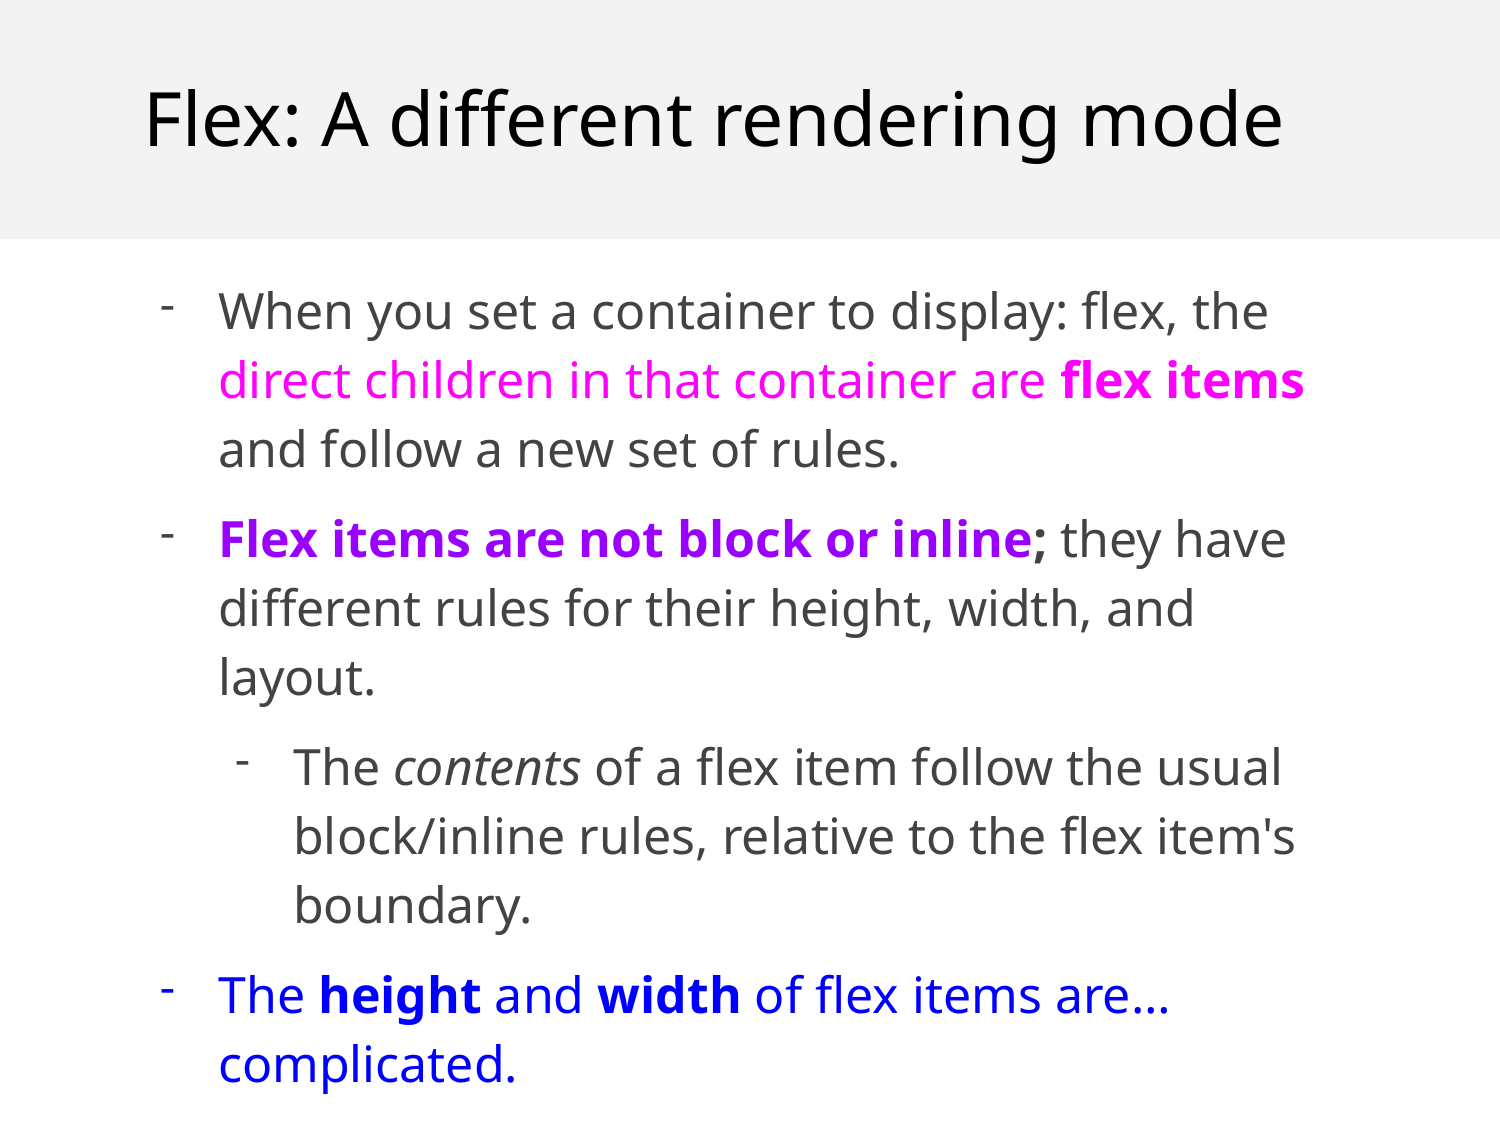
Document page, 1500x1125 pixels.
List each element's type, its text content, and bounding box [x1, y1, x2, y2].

list When you set a container to display: flex, the direct children in that container are flex items and follow a new set of rules. Flex items are not block or inline; they have different rules for their height, width, and layout. The contents of a flex item follow the usual block/inline rules, relative to the flex item's boundary. The height and width of flex items are… complicated. Follow along on CodePen [128, 255, 1372, 1002]
title Flex: A different rendering mode [128, 56, 1372, 183]
